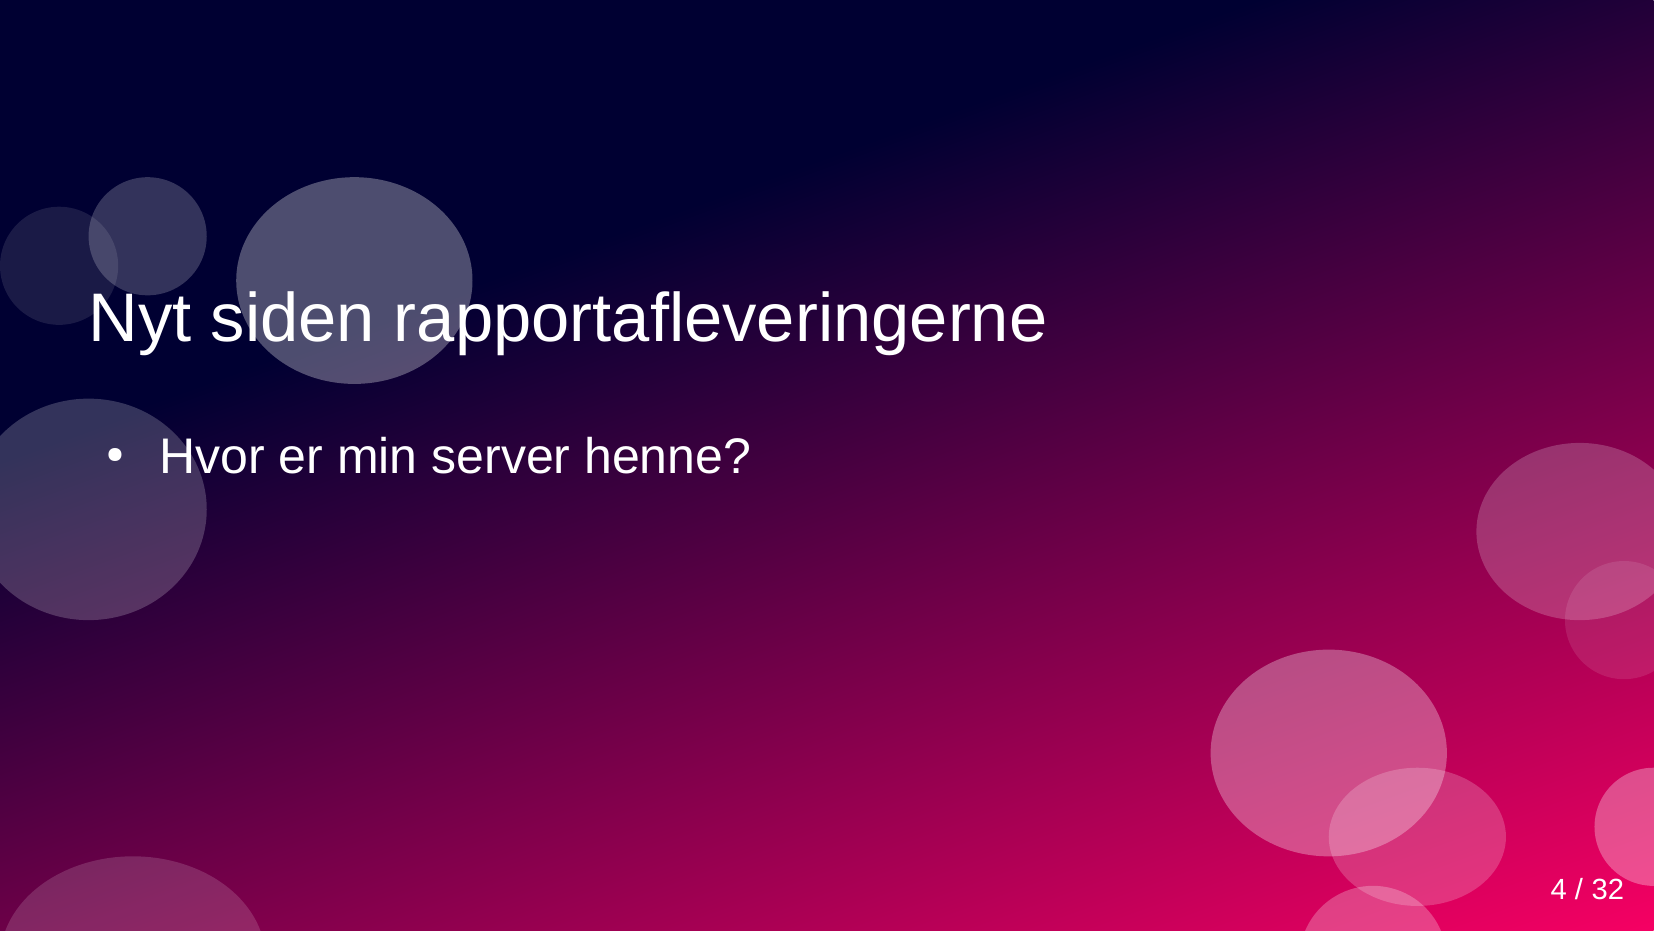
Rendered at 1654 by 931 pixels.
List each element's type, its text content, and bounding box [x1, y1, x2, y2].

list Hvor er min server henne? [88, 428, 1565, 783]
title Nyt siden rapportafleveringerne [88, 236, 1565, 399]
